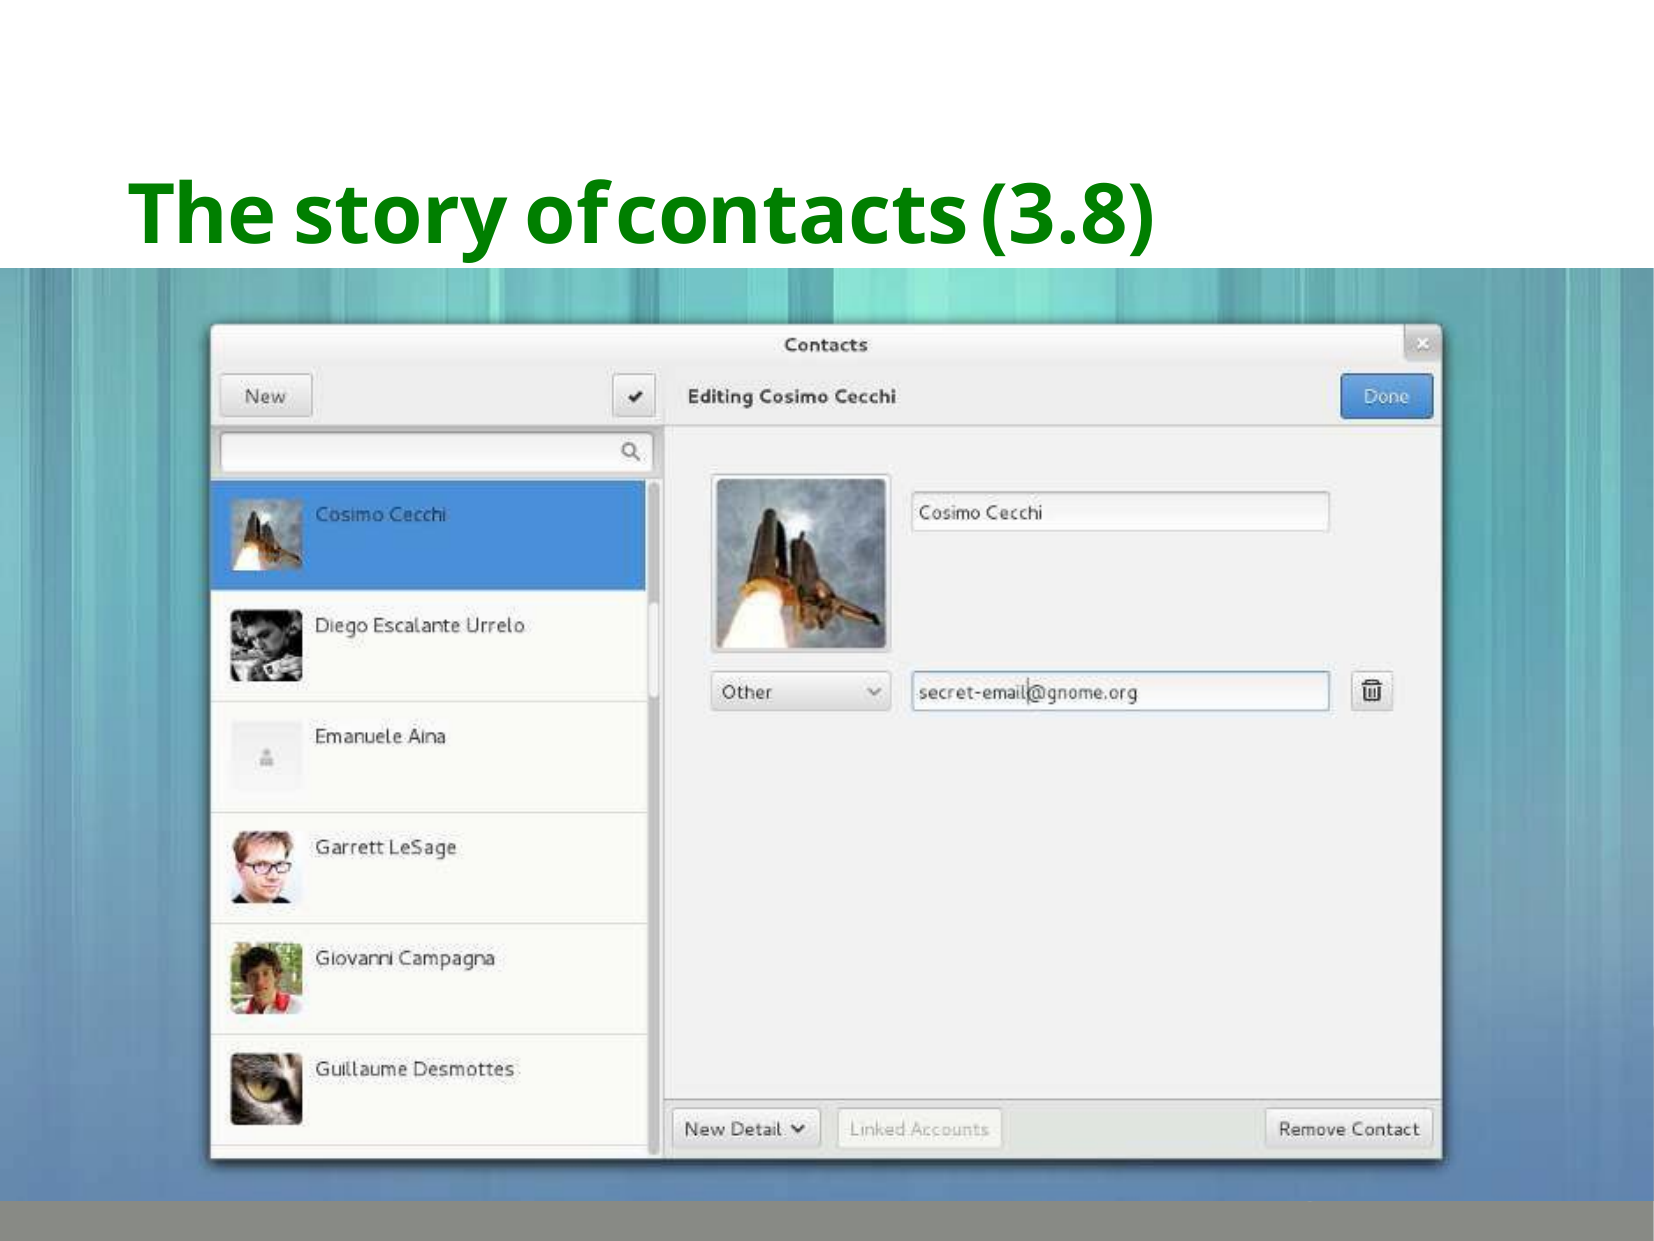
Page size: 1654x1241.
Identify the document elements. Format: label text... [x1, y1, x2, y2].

picture [0, 0, 1654, 268]
title Thestoryofcontacts(3.8) [125, 160, 1529, 261]
text_box [0, 268, 1654, 1201]
picture [0, 1201, 1654, 1241]
